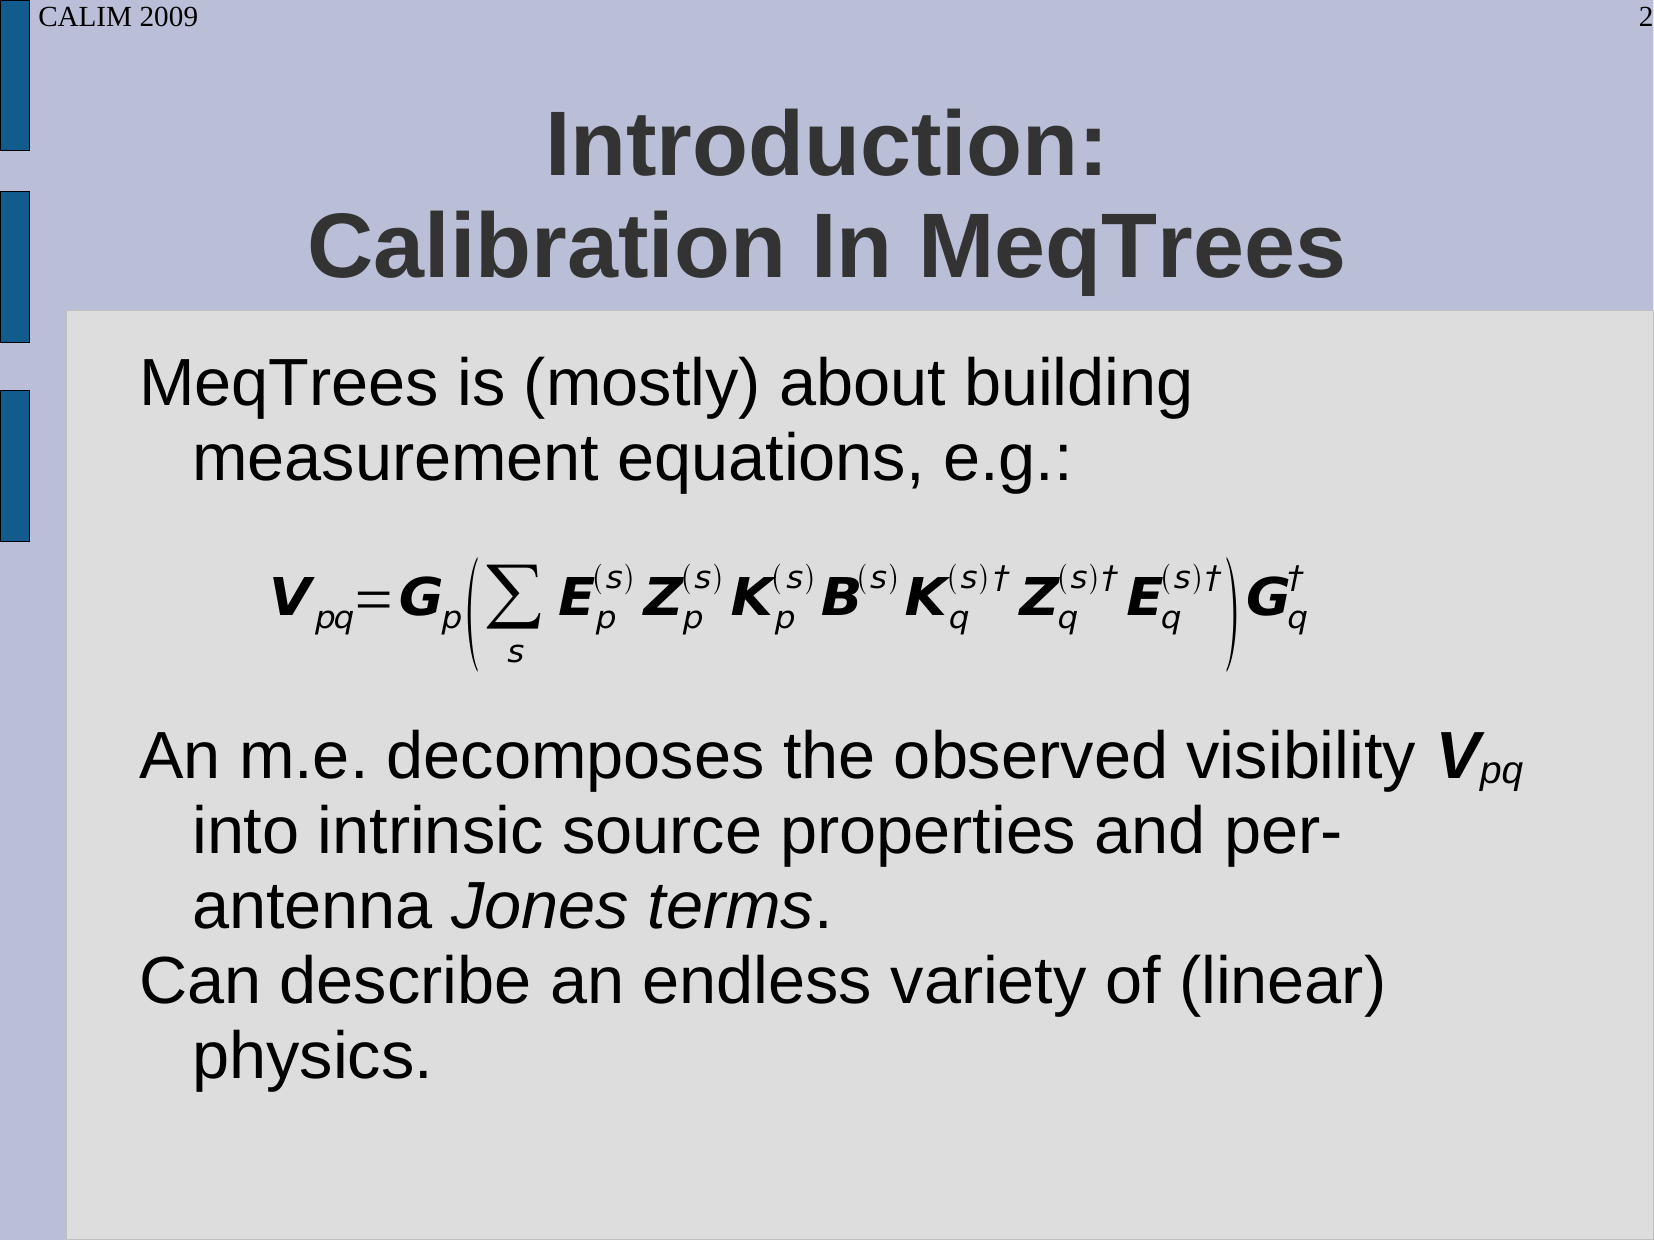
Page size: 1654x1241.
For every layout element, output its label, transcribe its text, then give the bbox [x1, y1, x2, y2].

list MeqTrees is (mostly) about building measurement equations, e.g.: An m.e. decomposes the observed visibility Vpq into intrinsic source properties and per-antenna Jones terms. Can describe an endless variety of (linear) physics. [121, 344, 1534, 1144]
title Introduction: Calibration In MeqTrees [121, 87, 1534, 302]
chart [262, 554, 1313, 676]
